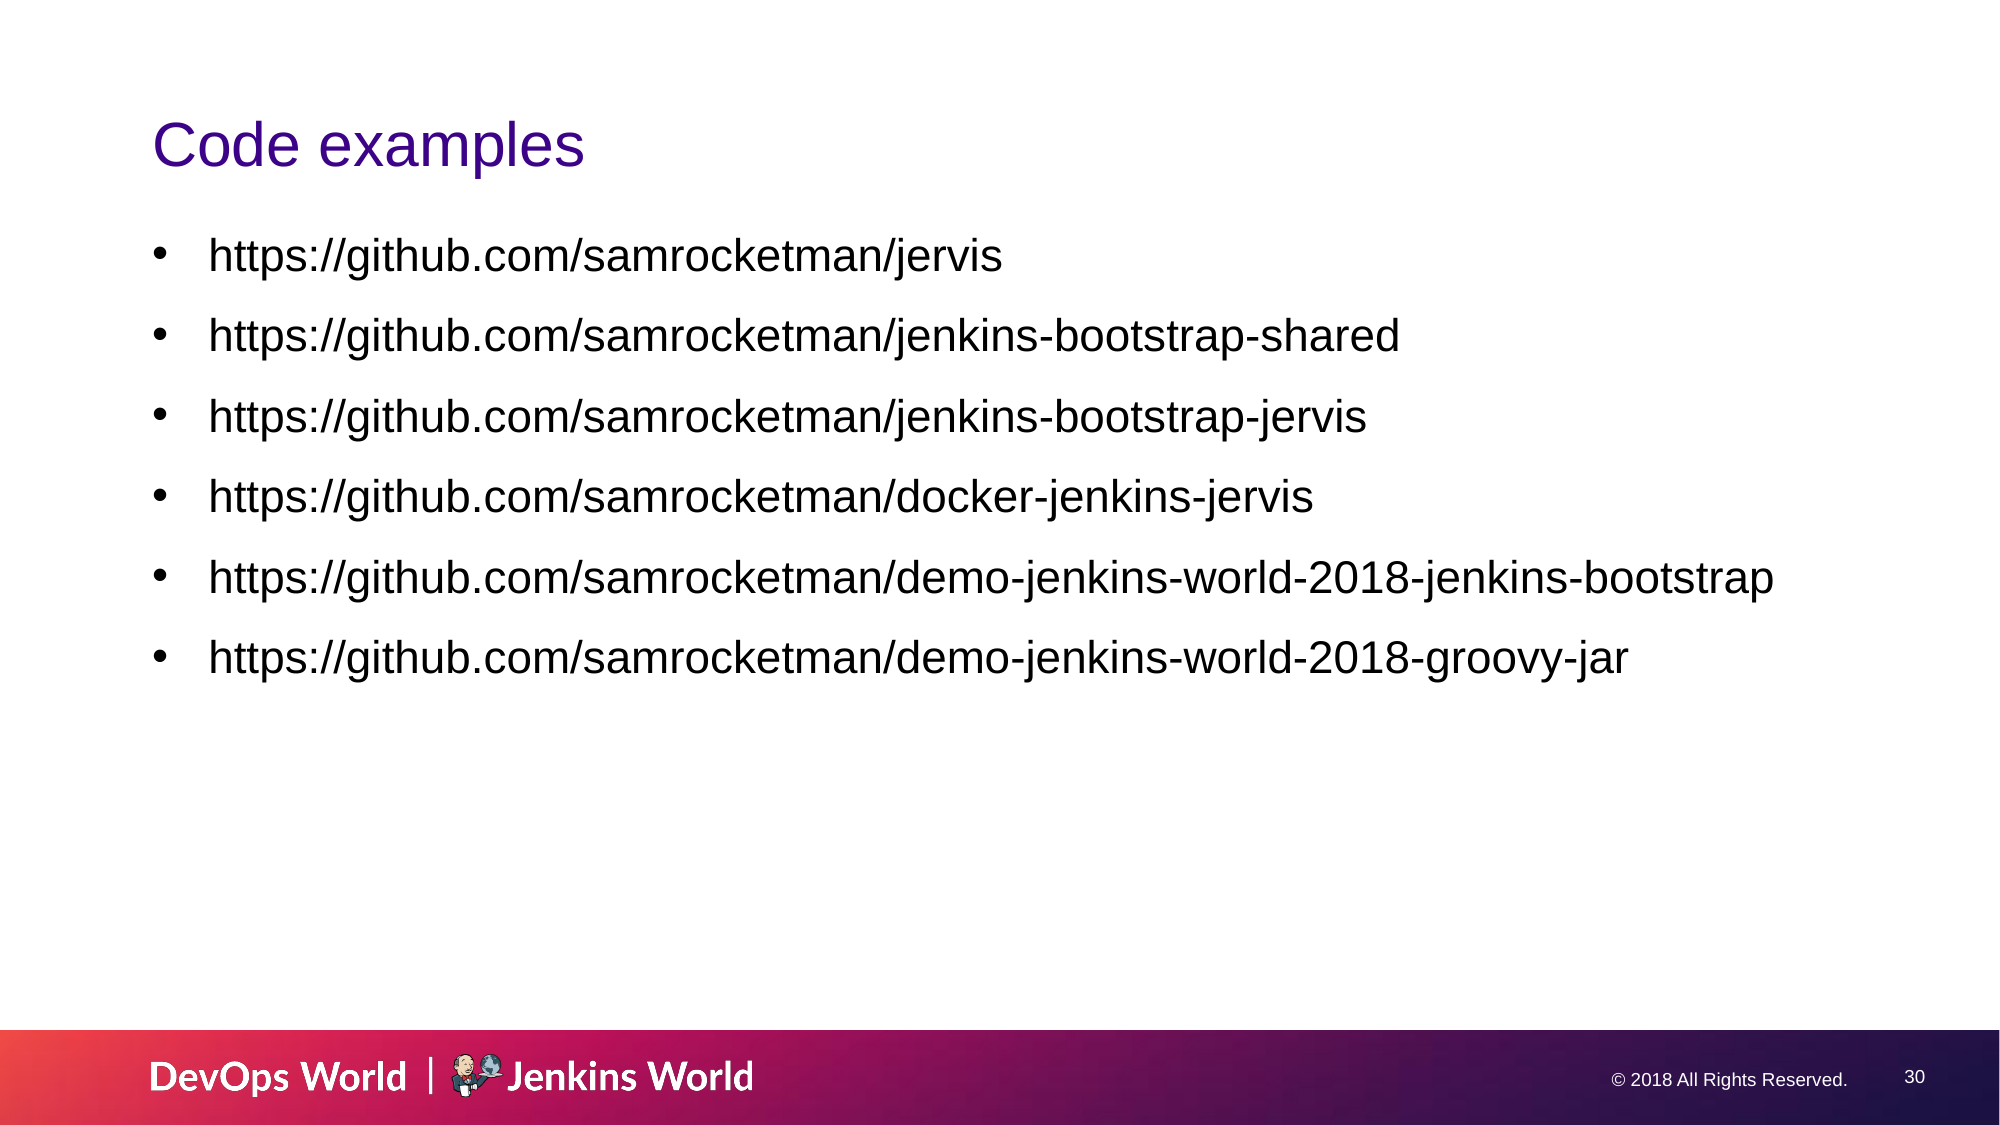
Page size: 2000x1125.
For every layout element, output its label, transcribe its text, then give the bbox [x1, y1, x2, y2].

picture [0, 1030, 2000, 1125]
title Code examples [152, 60, 1848, 180]
list https://github.com/samrocketman/jervis https://github.com/samrocketman/jenkins-bootstrap-shared https://github.com/samrocketman/jenkins-bootstrap-jervis https://github.com/samrocketman/docker-jenkins-jervis https://github.com/samrocketman/demo-jenkins-world-2018-jenkins-bootstrap https://github.com/samrocketman/demo-jenkins-world-2018-groovy-jar [152, 225, 1848, 975]
